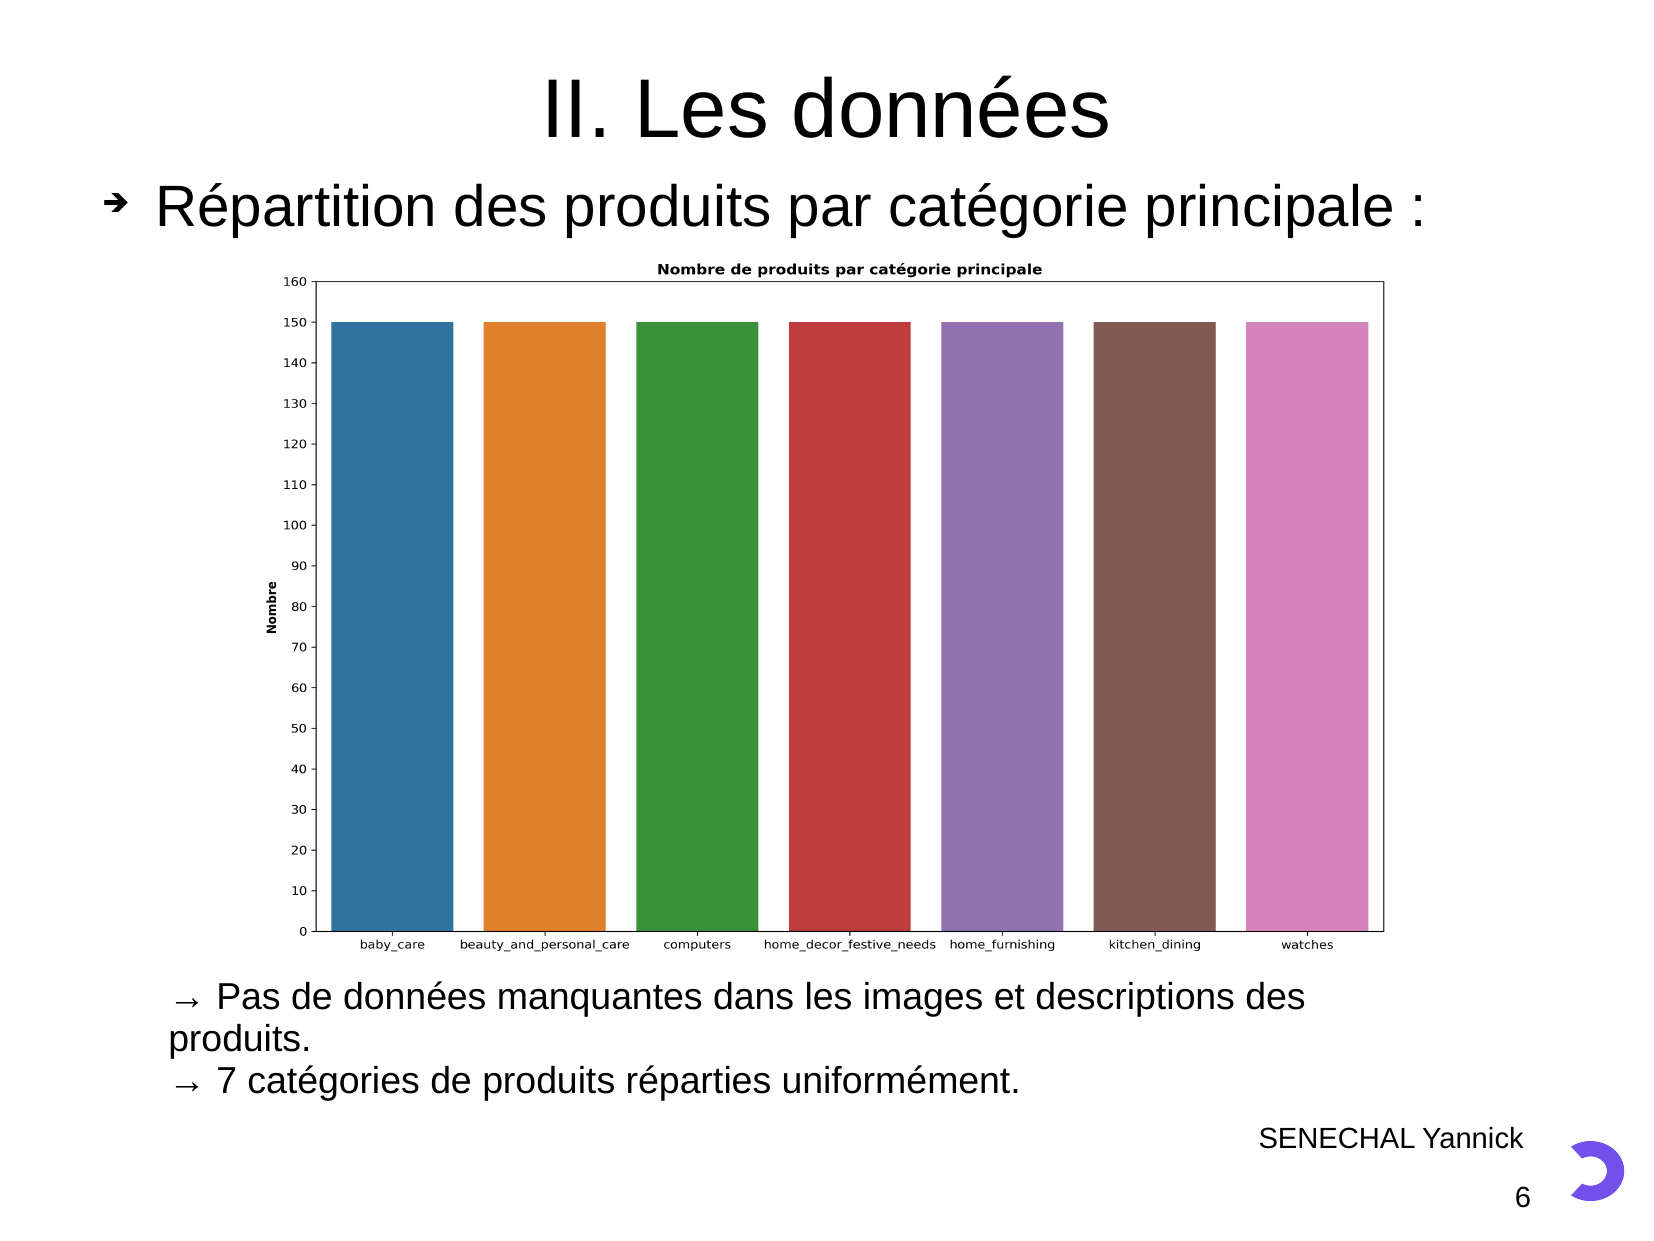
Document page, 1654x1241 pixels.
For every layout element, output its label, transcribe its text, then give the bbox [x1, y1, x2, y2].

picture [265, 259, 1388, 957]
list Répartition des produits par catégorie principale : [84, 173, 1573, 1241]
title II. Les données [82, 5, 1571, 213]
picture [1573, 1125, 1642, 1217]
text_box → Pas de données manquantes dans les images et descriptions des produits. → 7 catégories de produits réparties uniformément. [153, 967, 1394, 1193]
